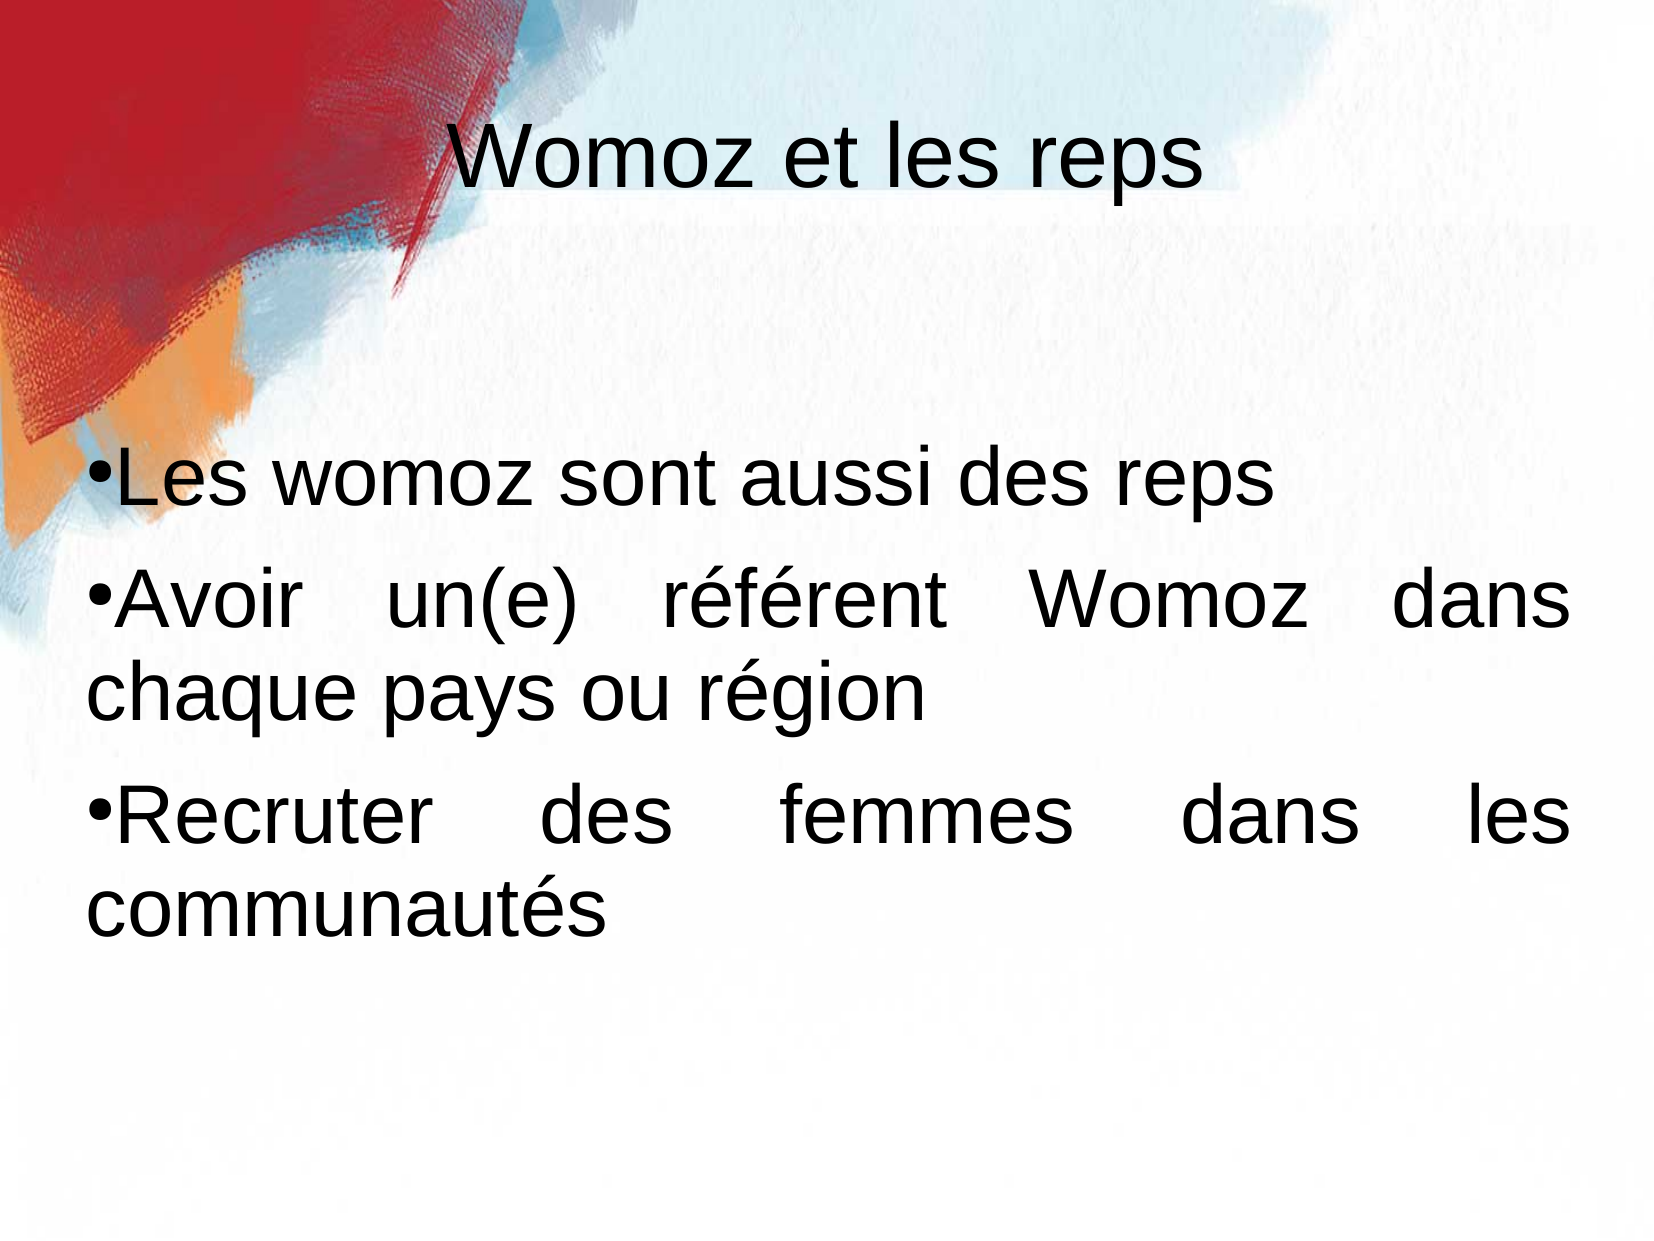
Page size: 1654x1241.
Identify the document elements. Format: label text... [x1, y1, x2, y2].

title Womoz et les reps [82, 0, 1571, 316]
picture [0, 0, 1654, 1241]
list Les womoz sont aussi des reps Avoir un(e) référent Womoz dans chaque pays ou région Recruter des femmes dans les communautés [85, 425, 1574, 1145]
